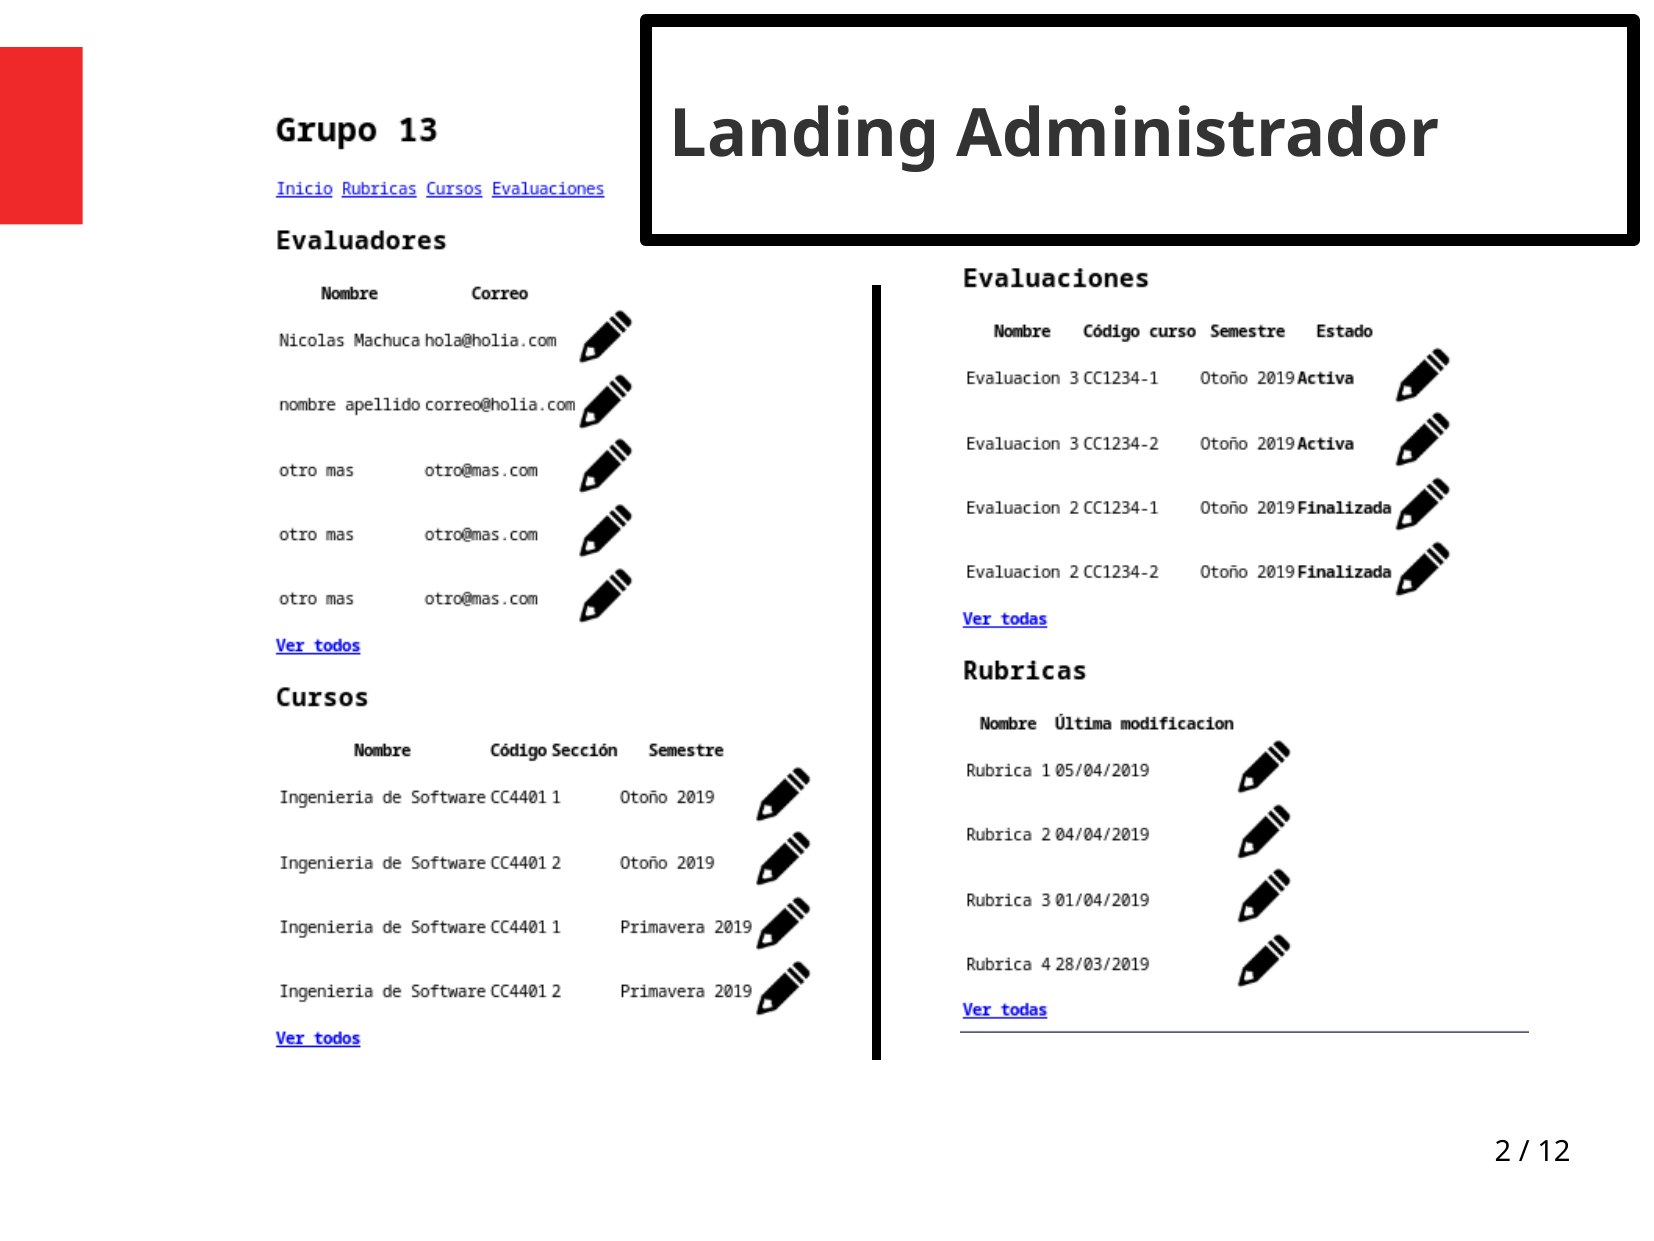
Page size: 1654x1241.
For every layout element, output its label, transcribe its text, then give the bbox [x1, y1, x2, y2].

picture [960, 246, 1529, 1034]
title Landing Administrador [645, 20, 1634, 241]
picture [270, 104, 877, 1060]
